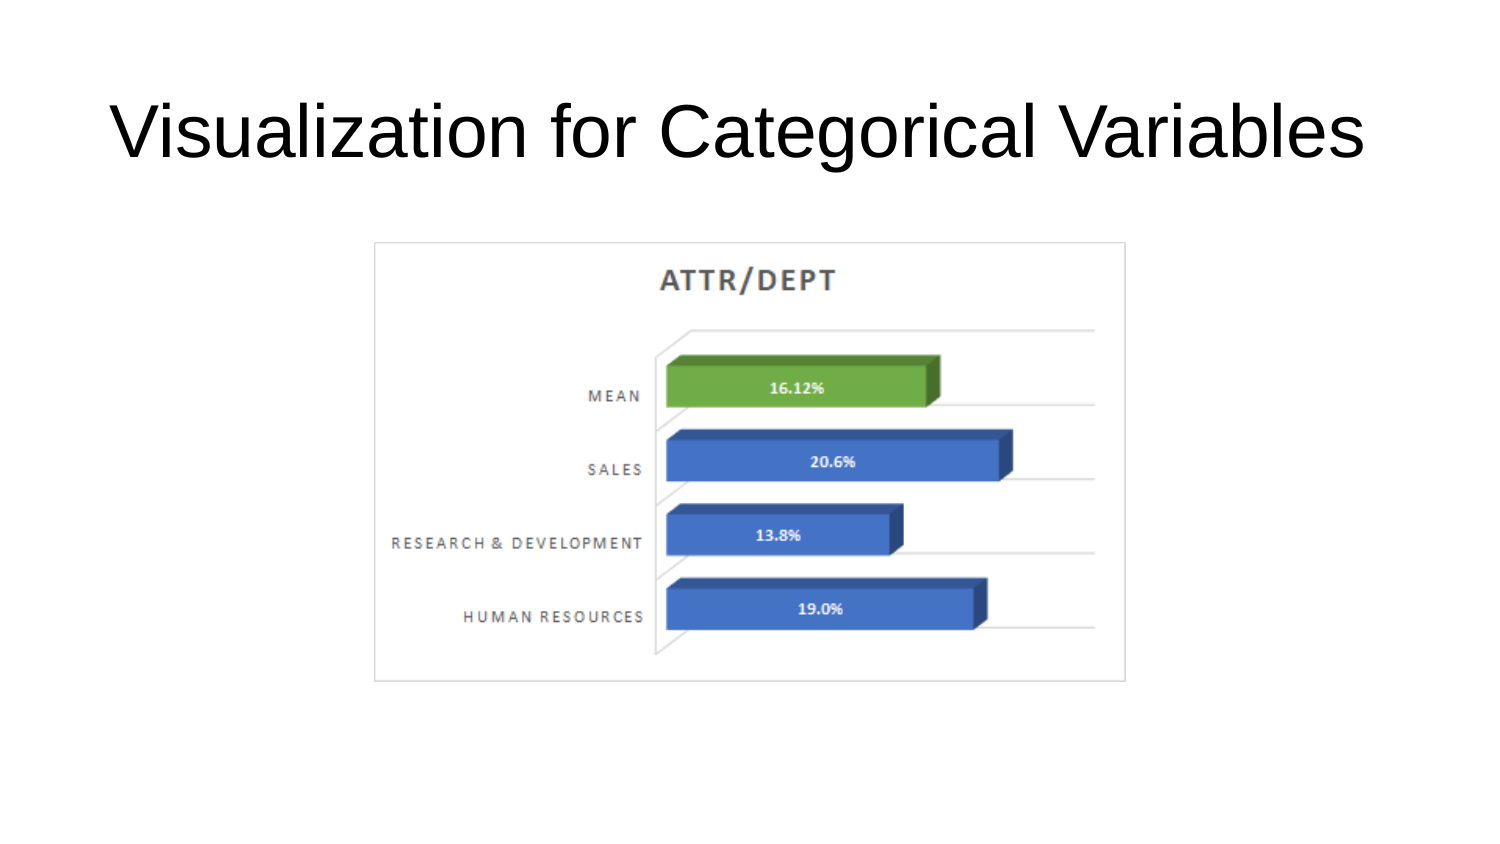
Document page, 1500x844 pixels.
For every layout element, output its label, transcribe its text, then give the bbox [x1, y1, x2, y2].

title Visualization for Categorical Variables [49, 67, 1448, 173]
picture [374, 242, 1126, 682]
